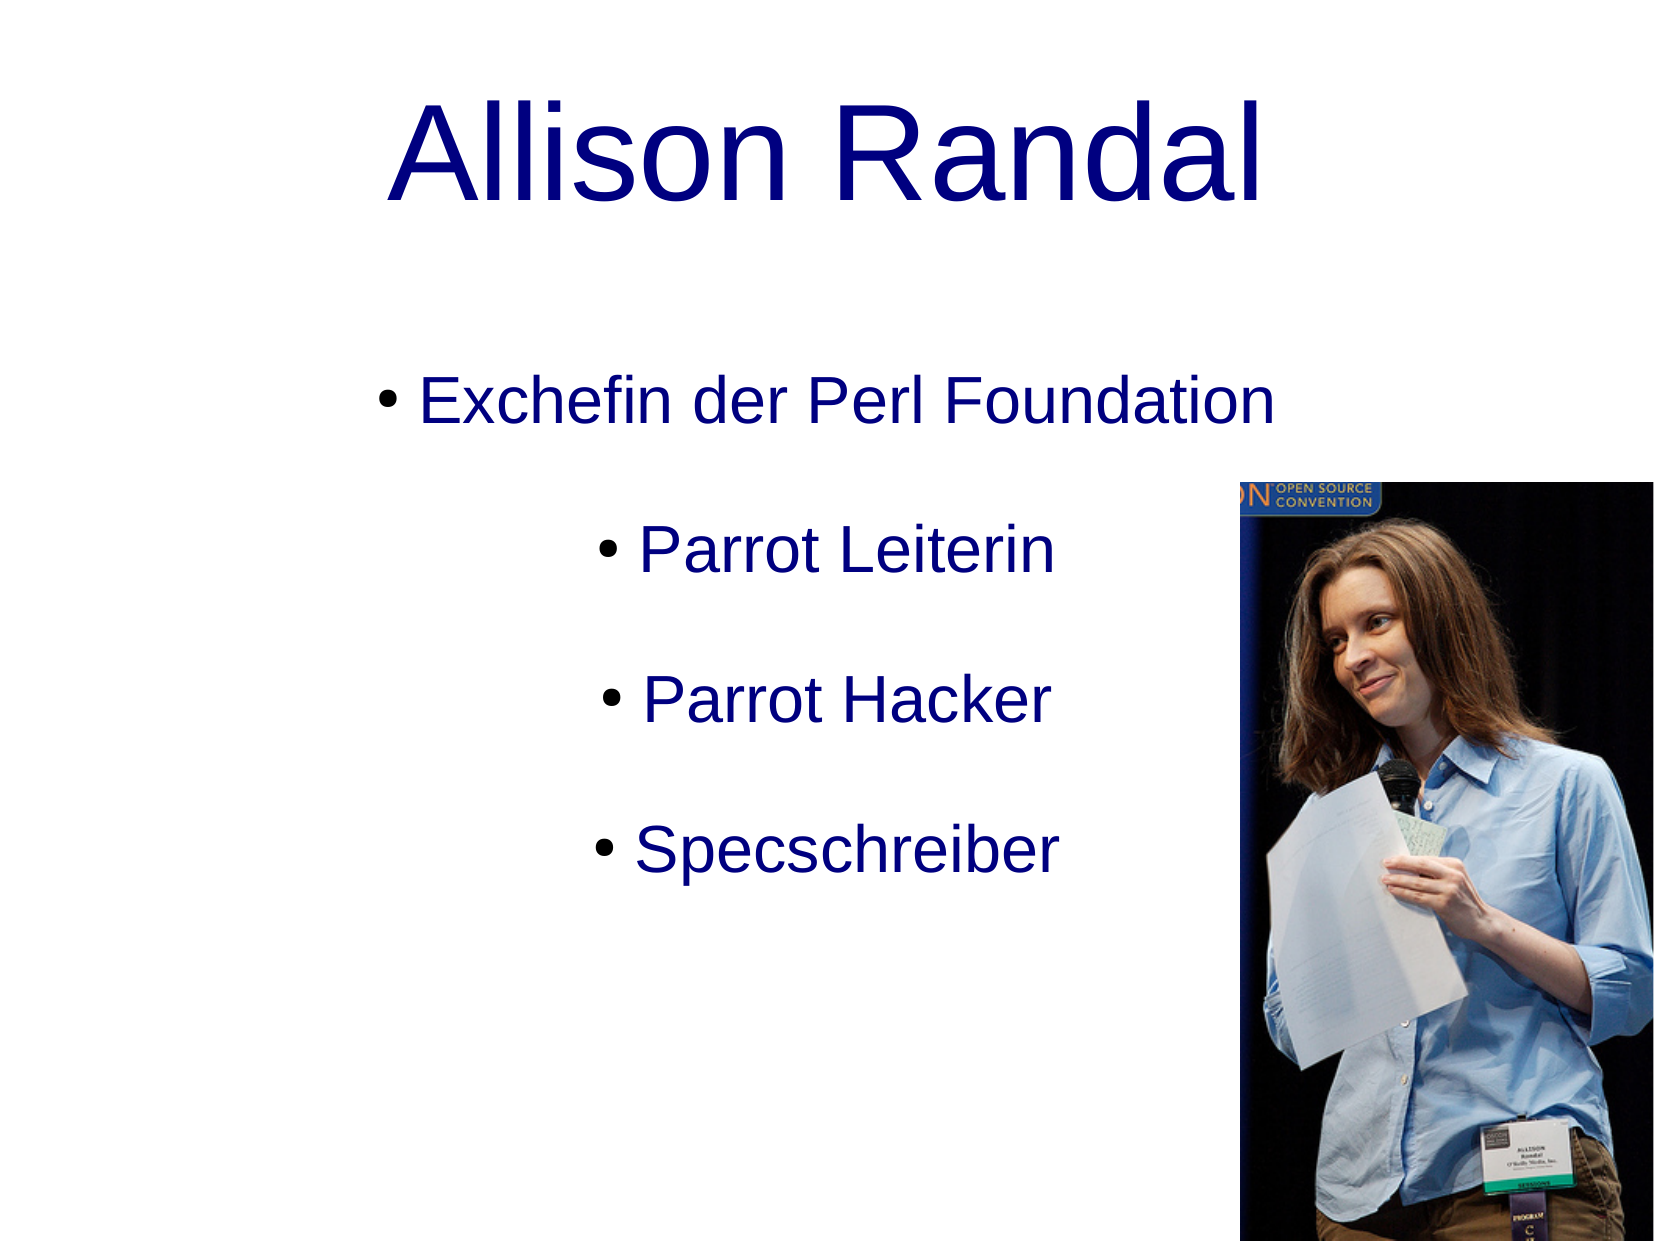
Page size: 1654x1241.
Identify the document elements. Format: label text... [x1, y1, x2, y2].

subtitle Exchefin der Perl Foundation Parrot Leiterin Parrot Hacker Specschreiber [82, 290, 1571, 1109]
title Allison Randal [82, 49, 1571, 257]
picture [1240, 482, 1654, 1241]
